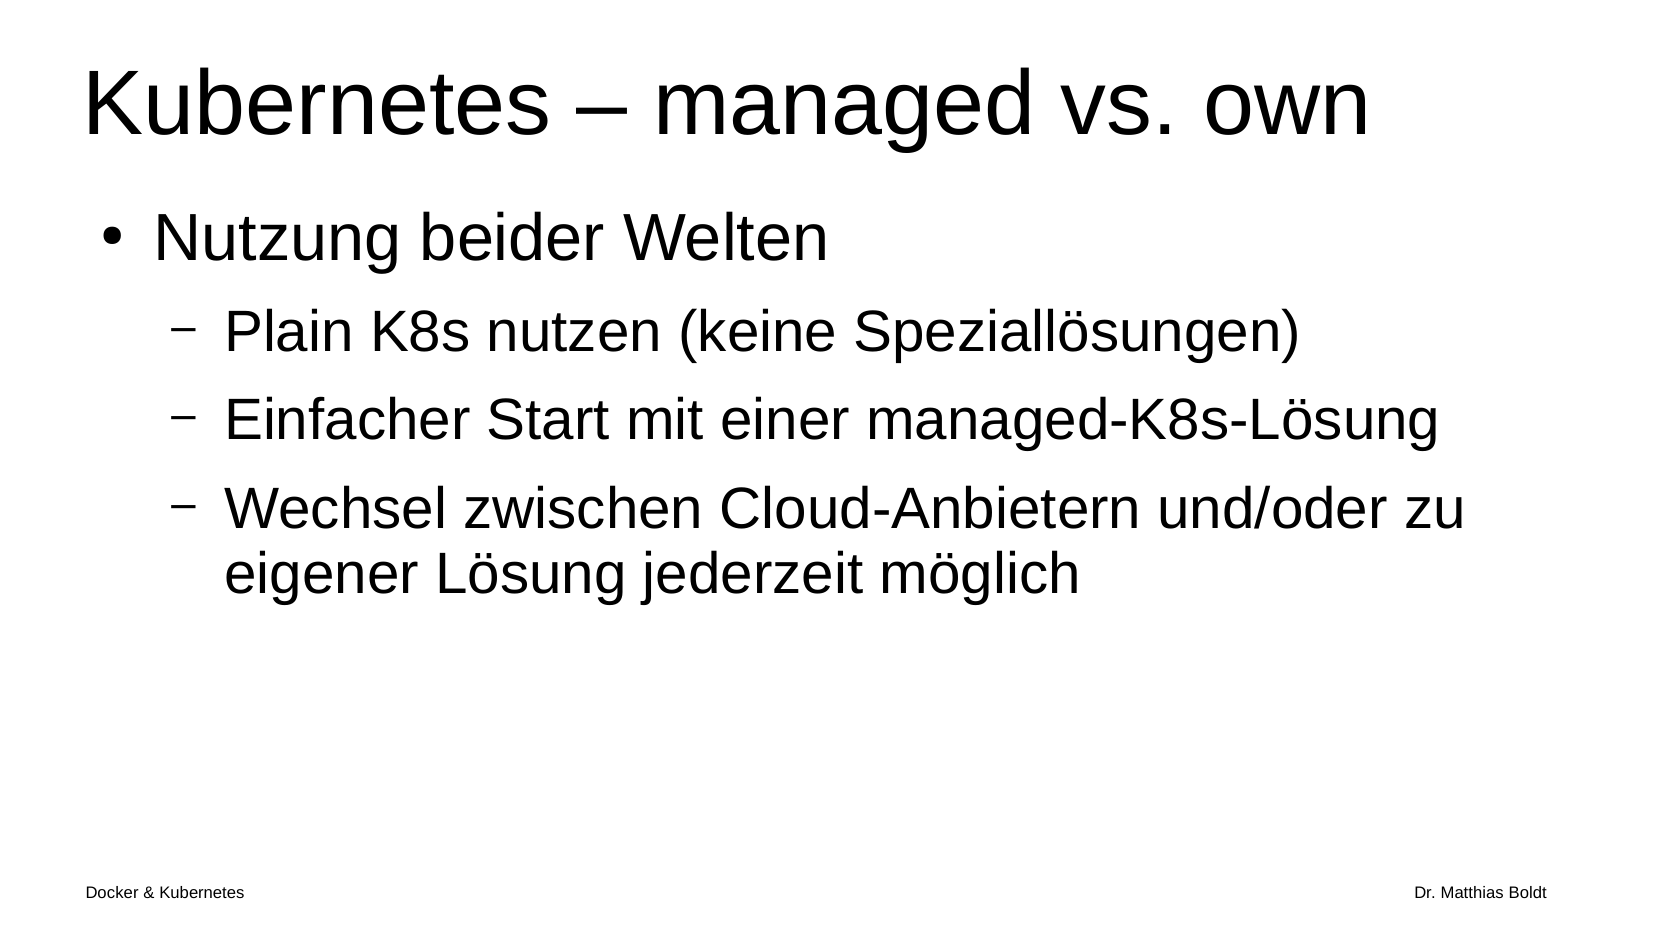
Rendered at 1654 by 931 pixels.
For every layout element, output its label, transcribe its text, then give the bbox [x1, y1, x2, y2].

list Nutzung beider Welten Plain K8s nutzen (keine Speziallösungen) Einfacher Start mit einer managed-K8s-Lösung Wechsel zwischen Cloud-Anbietern und/oder zu eigener Lösung jederzeit möglich [82, 199, 1607, 863]
text_box Docker & Kubernetes Dr. Matthias Boldt [70, 875, 1563, 910]
title Kubernetes – managed vs. own [82, 25, 1571, 181]
